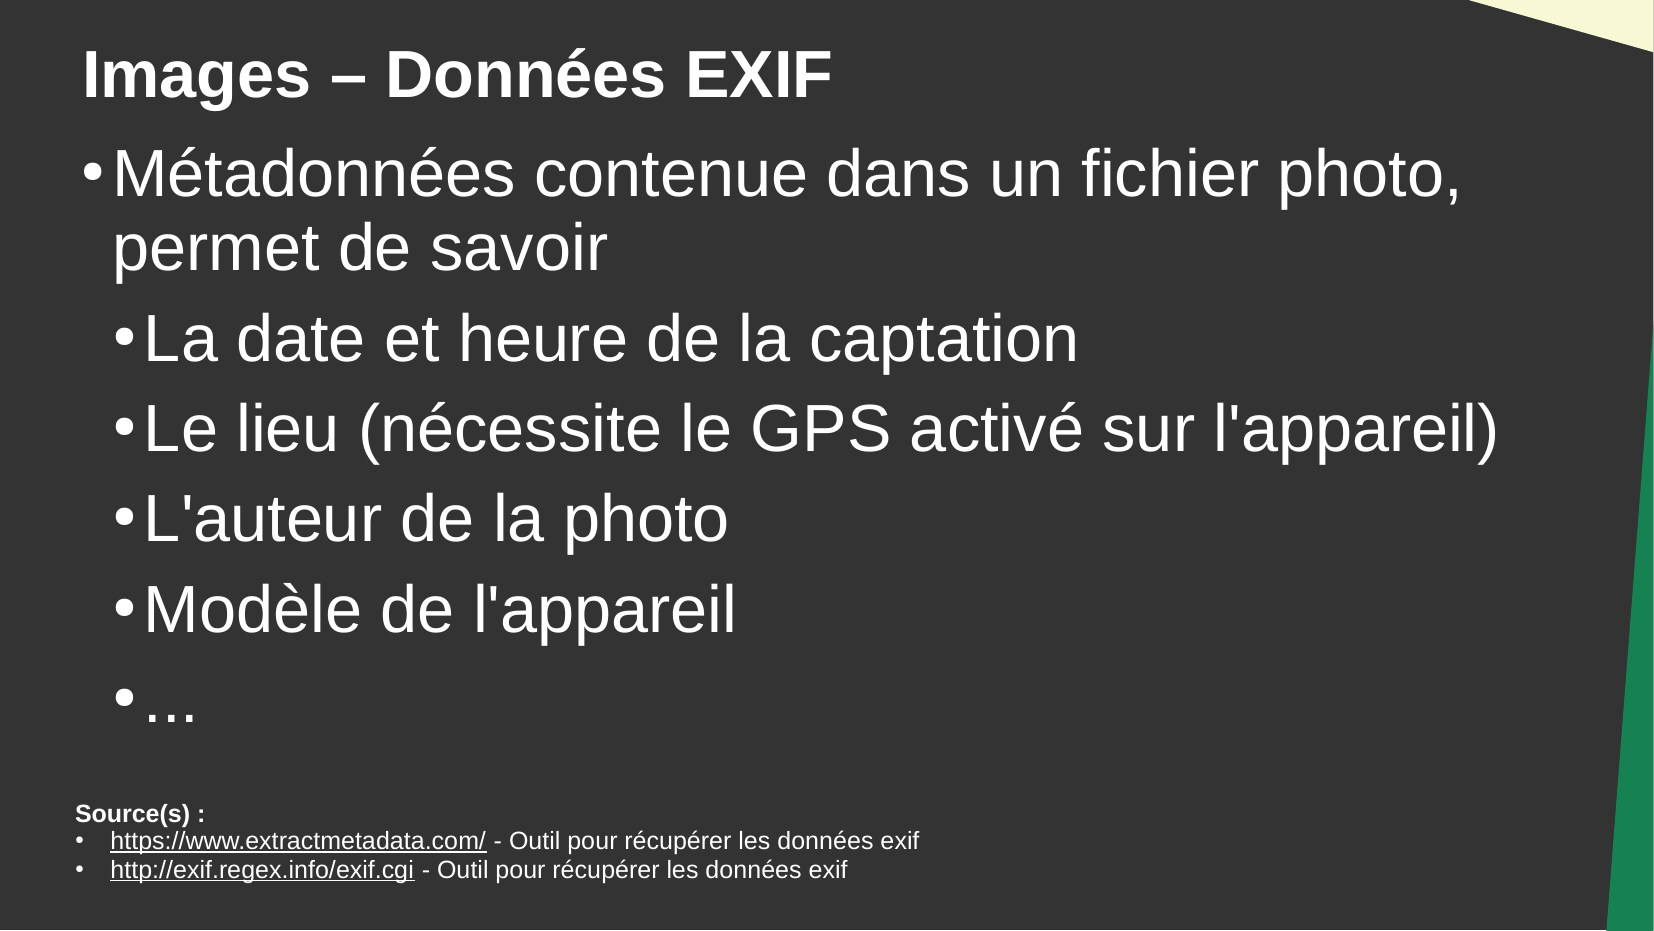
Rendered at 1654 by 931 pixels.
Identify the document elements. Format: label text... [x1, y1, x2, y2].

text_box [1468, 0, 1654, 53]
text_box [1606, 314, 1654, 931]
text_box Source(s) : https://www.extractmetadata.com/ - Outil pour récupérer les données exif http://exif.regex.info/exif.cgi - Outil pour récupérer les données exif [60, 791, 1546, 919]
title Images – Données EXIF [82, 37, 1619, 112]
list Métadonnées contenue dans un fichier photo, permet de savoir La date et heure de la captation Le lieu (nécessite le GPS activé sur l'appareil) L'auteur de la photo Modèle de l'appareil ... [80, 135, 1560, 745]
